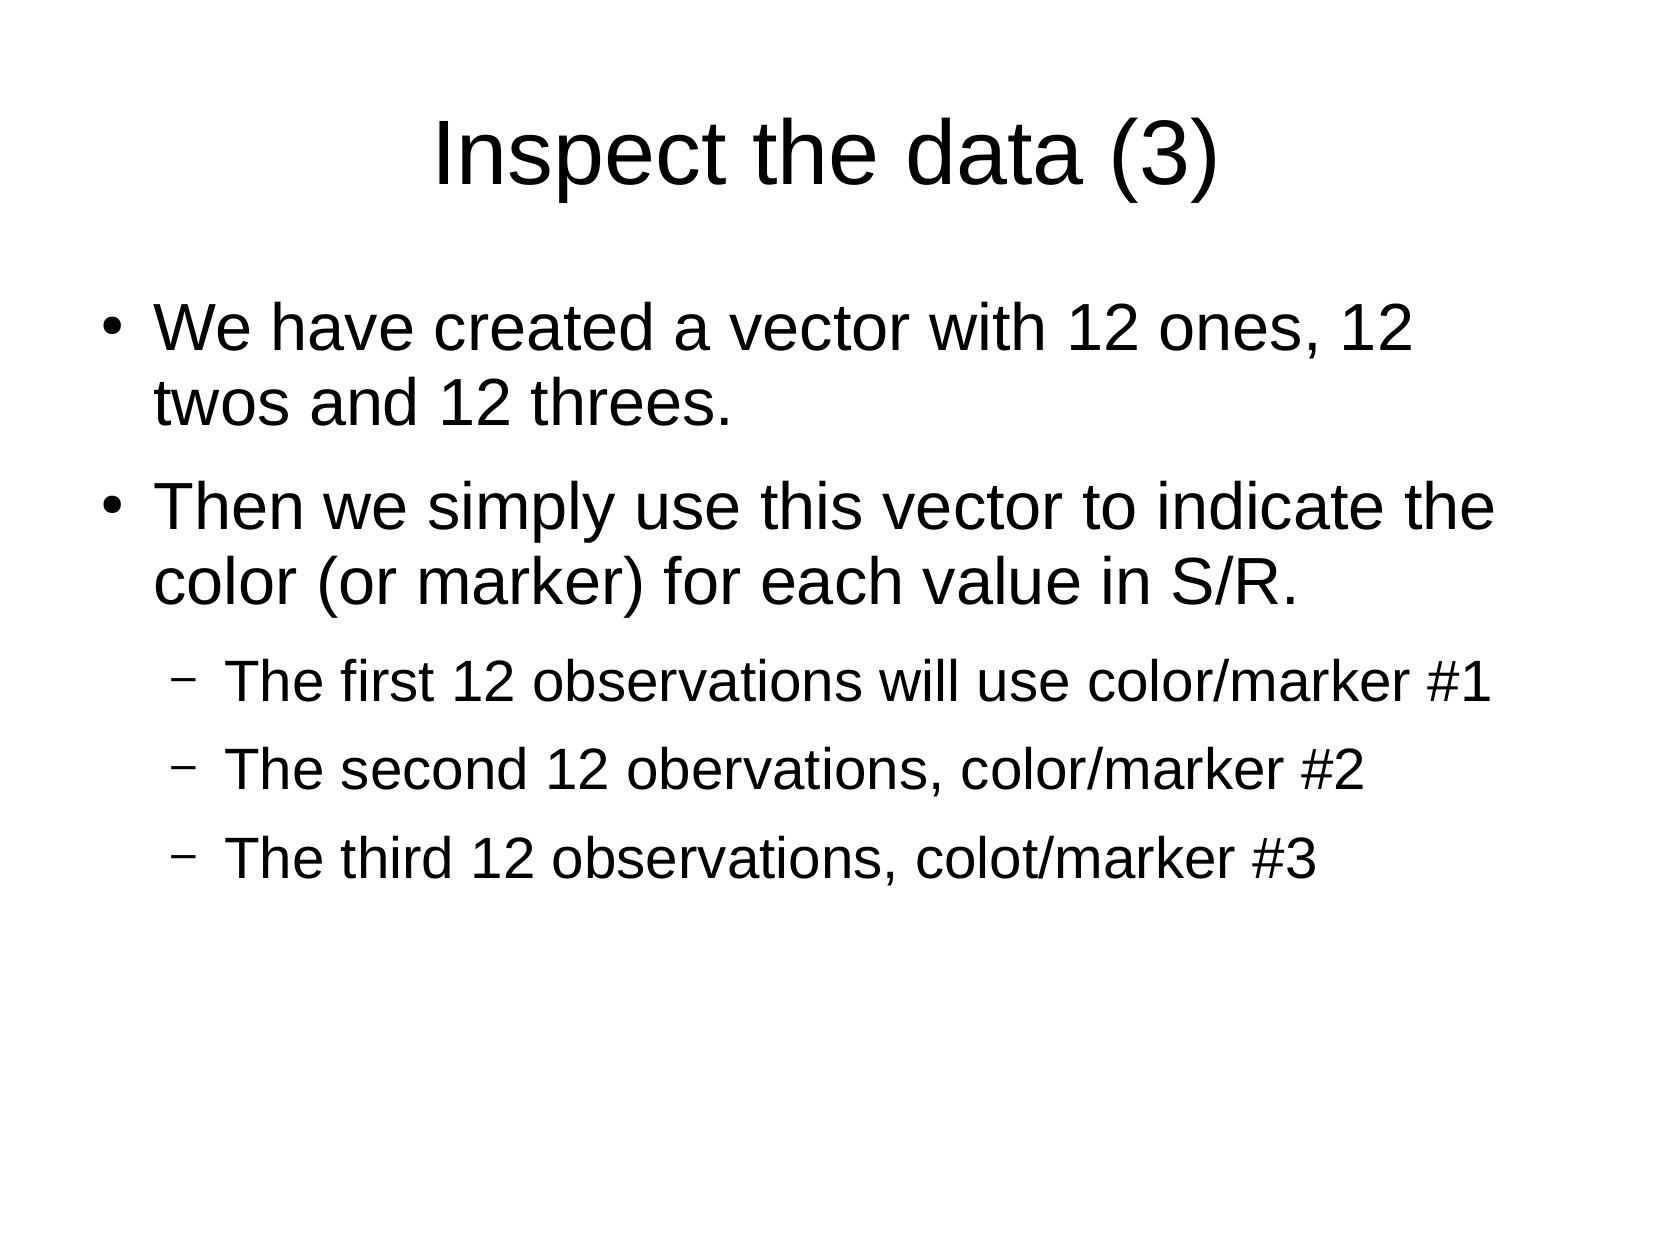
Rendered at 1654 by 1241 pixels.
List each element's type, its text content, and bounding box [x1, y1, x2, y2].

title Inspect the data (3) [82, 49, 1571, 257]
list We have created a vector with 12 ones, 12 twos and 12 threes. Then we simply use this vector to indicate the color (or marker) for each value in S/R. The first 12 observations will use color/marker #1 The second 12 obervations, color/marker #2 The third 12 observations, colot/marker #3 [82, 290, 1571, 1010]
